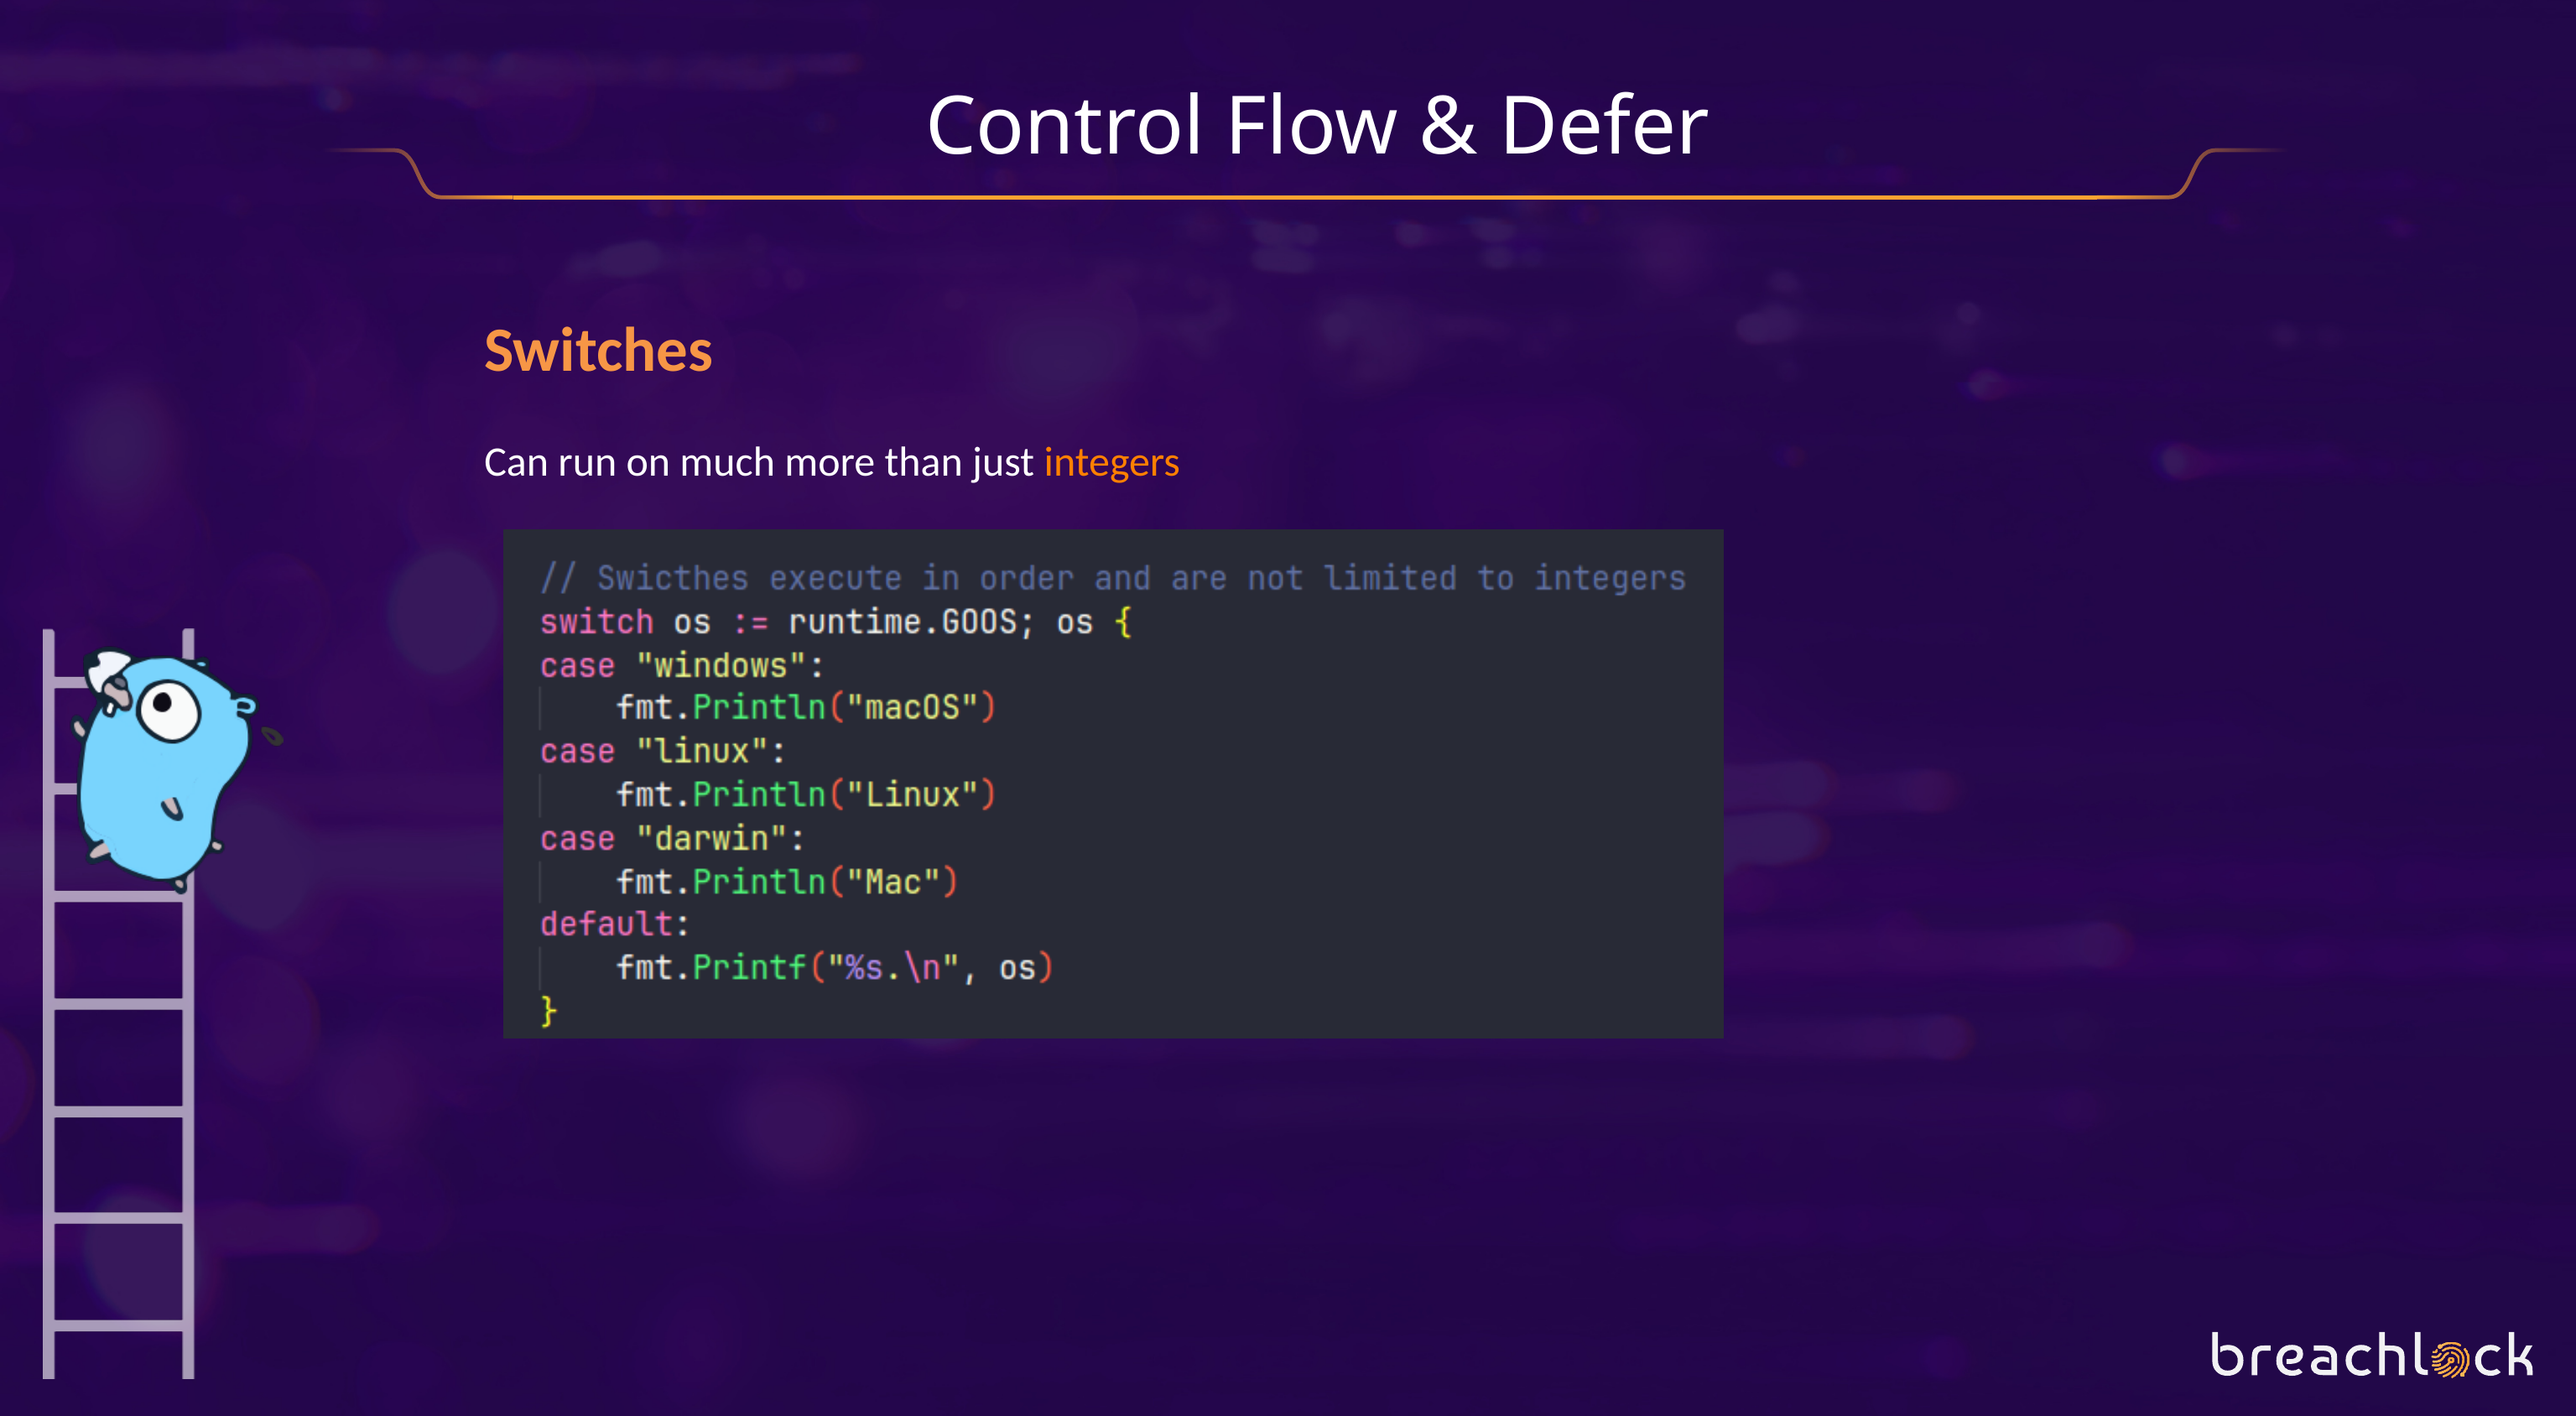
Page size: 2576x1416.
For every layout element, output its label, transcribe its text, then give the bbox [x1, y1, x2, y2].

text_box Control Flow & Defer [440, 84, 2196, 170]
text_box [2211, 1330, 2535, 1379]
text_box Switches Can run on much more than just integers [409, 226, 2360, 882]
text_box [239, 68, 2370, 279]
picture [0, 0, 2576, 1416]
